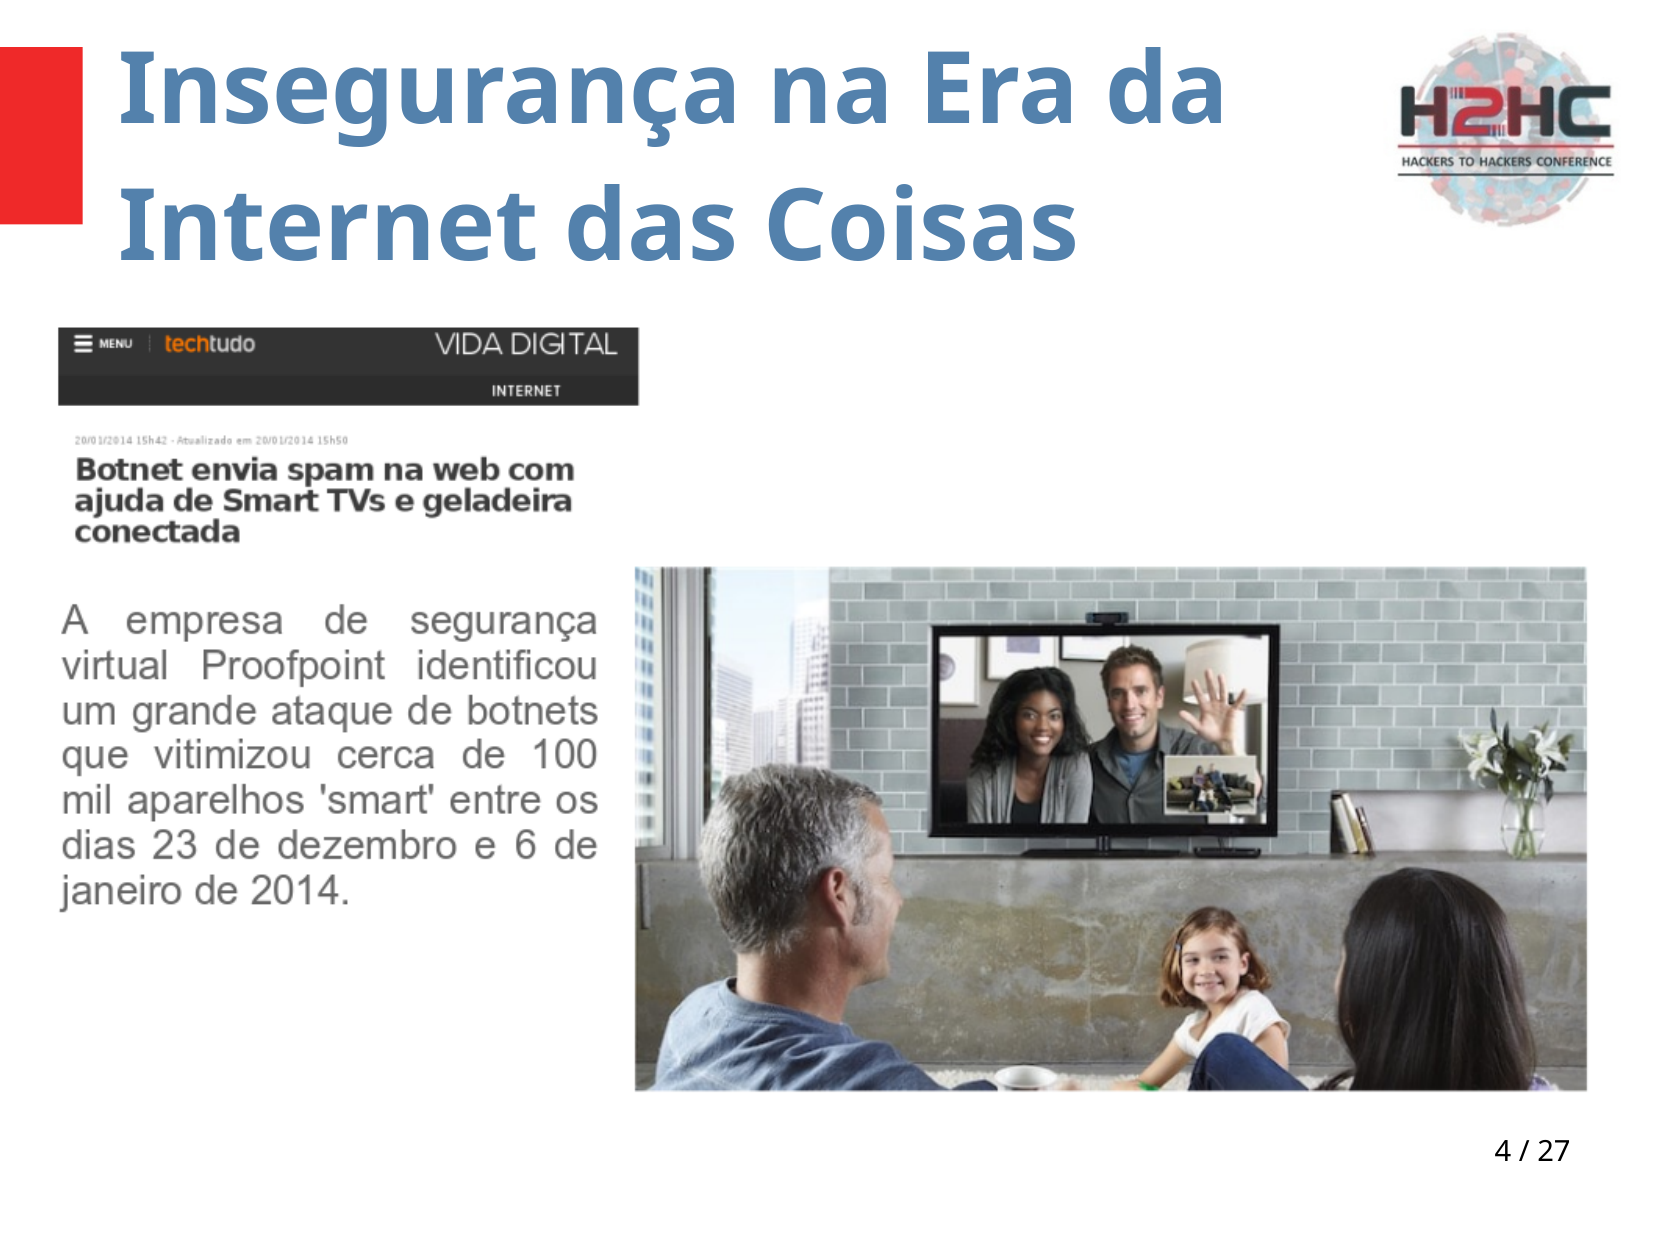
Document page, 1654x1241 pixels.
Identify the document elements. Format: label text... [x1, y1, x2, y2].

picture [1299, 11, 1654, 248]
picture [46, 295, 1595, 1139]
title Insegurança na Era da Internet das Coisas [118, 36, 1571, 270]
